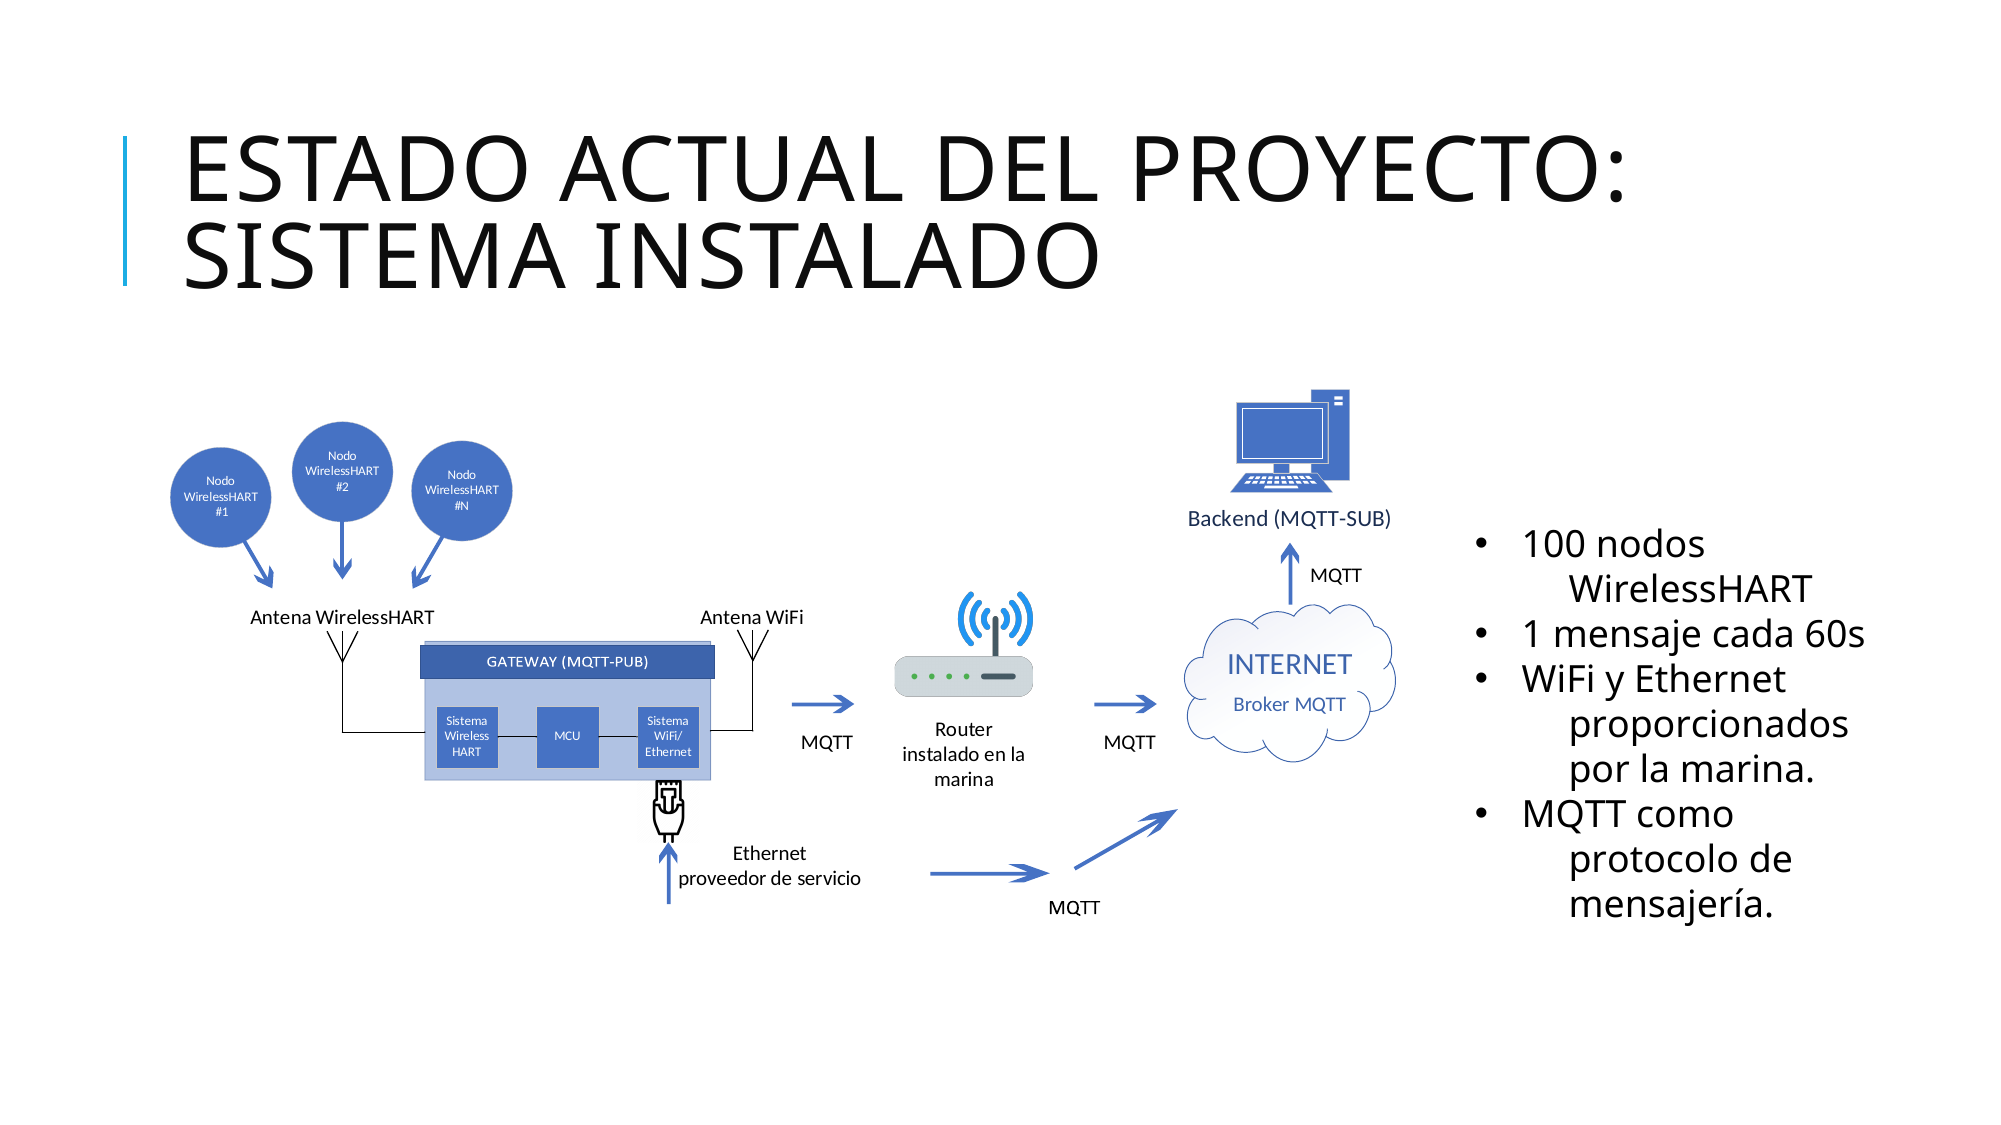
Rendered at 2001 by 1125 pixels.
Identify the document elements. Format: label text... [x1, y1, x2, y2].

chart [168, 379, 1401, 932]
text_box 100 nodos WirelessHART 1 mensaje cada 60s WiFi y Ethernet proporcionados por la marina. MQTT como protocolo de mensajería. [1459, 512, 1919, 846]
title Estado actual del proyecto: Sistema instalado [168, 96, 1763, 343]
